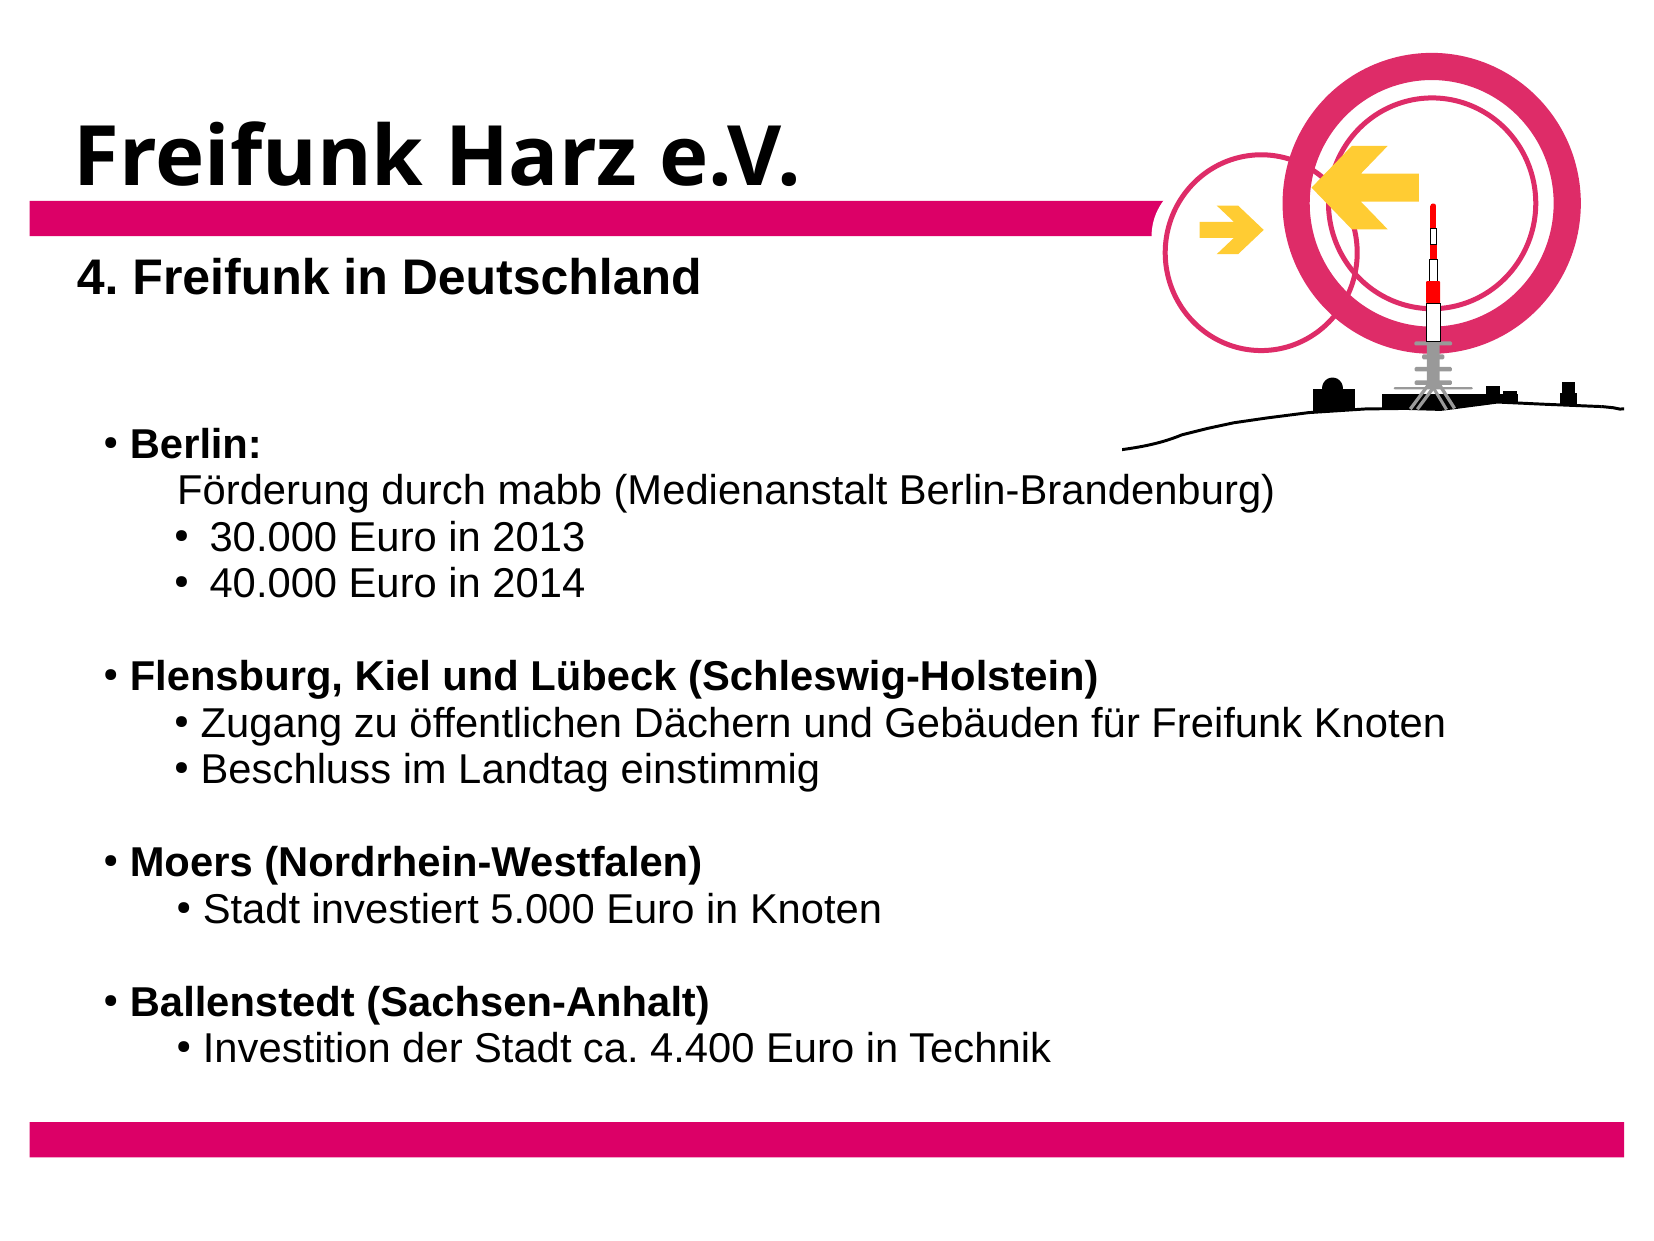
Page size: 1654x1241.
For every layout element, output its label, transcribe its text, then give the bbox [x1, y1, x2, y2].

text_box Berlin: Förderung durch mabb (Medienanstalt Berlin-Brandenburg) 30.000 Euro in 2013 40.000 Euro in 2014 Flensburg, Kiel und Lübeck (Schleswig-Holstein) Zugang zu öffentlichen Dächern und Gebäuden für Freifunk Knoten Beschluss im Landtag einstimmig Moers (Nordrhein-Westfalen) Stadt investiert 5.000 Euro in Knoten Ballenstedt (Sachsen-Anhalt) Investition der Stadt ca. 4.400 Euro in Technik [88, 413, 1536, 1136]
subtitle 4. Freifunk in Deutschland [76, 218, 1004, 337]
